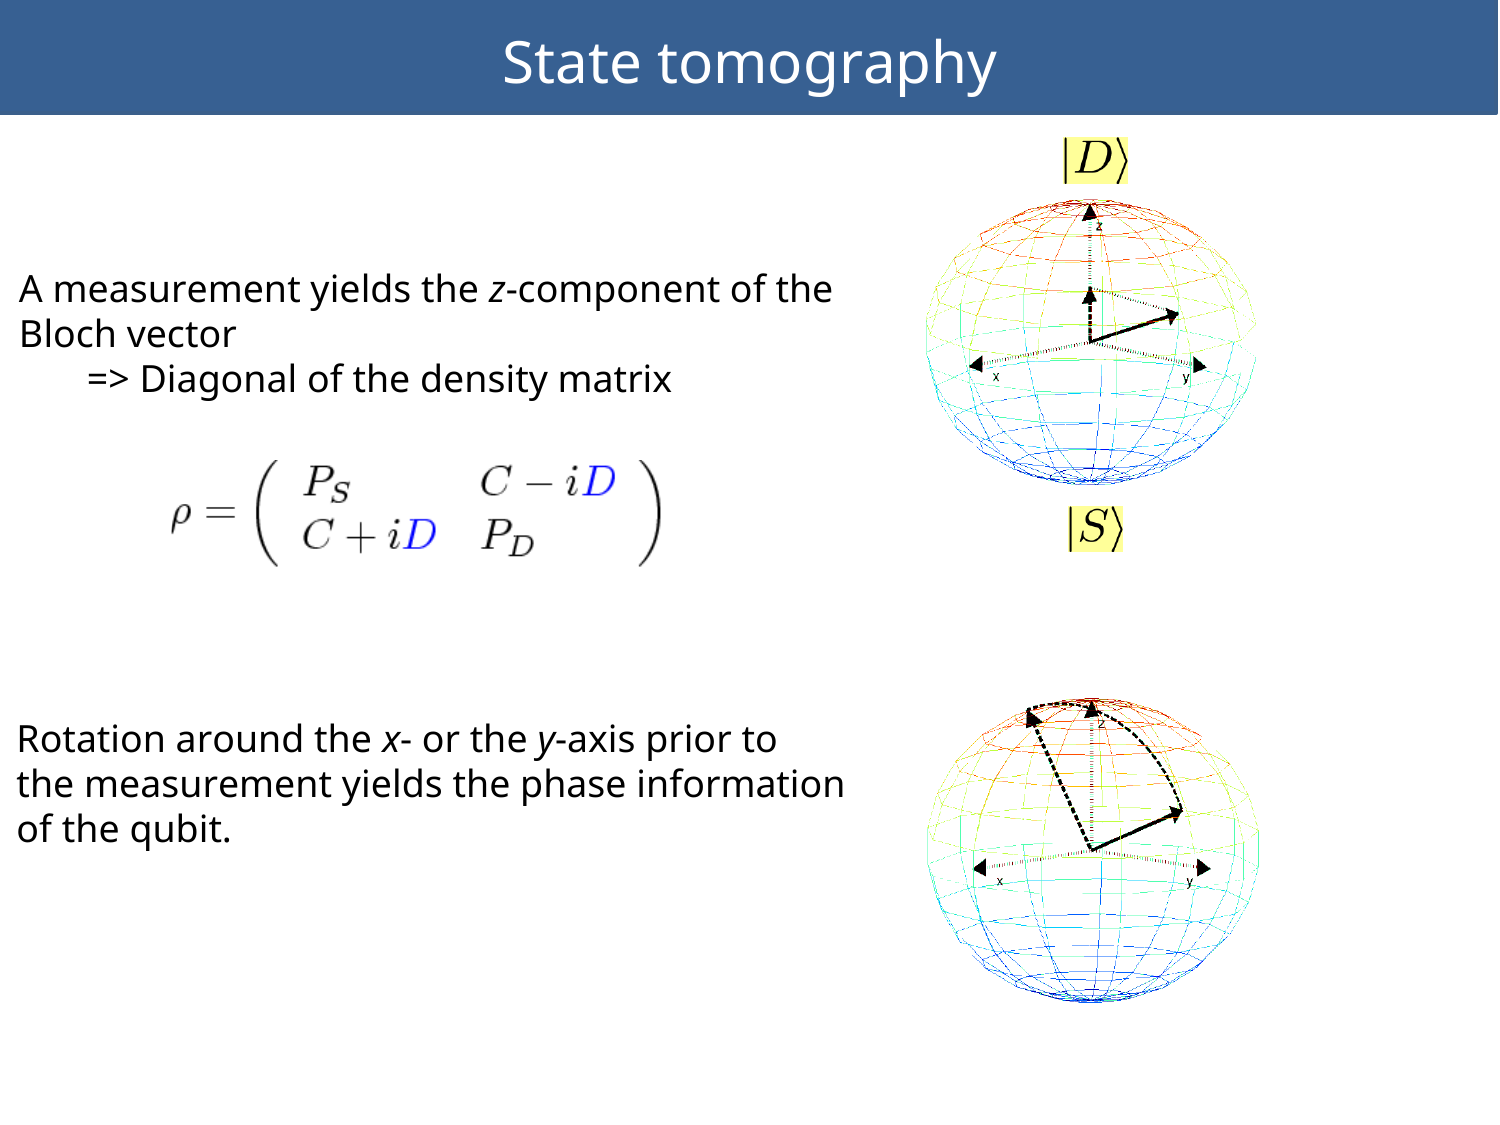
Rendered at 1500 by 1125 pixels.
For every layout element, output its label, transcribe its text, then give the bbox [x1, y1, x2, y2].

text_box A measurement yields the z-component of the Bloch vector => Diagonal of the density matrix [5, 258, 858, 408]
text_box State tomography [46, 17, 1454, 103]
picture [774, 628, 1387, 1088]
text_box Rotation around the x- or the y-axis prior to the measurement yields the phase information of the qubit. [3, 708, 861, 903]
picture [171, 120, 1385, 580]
